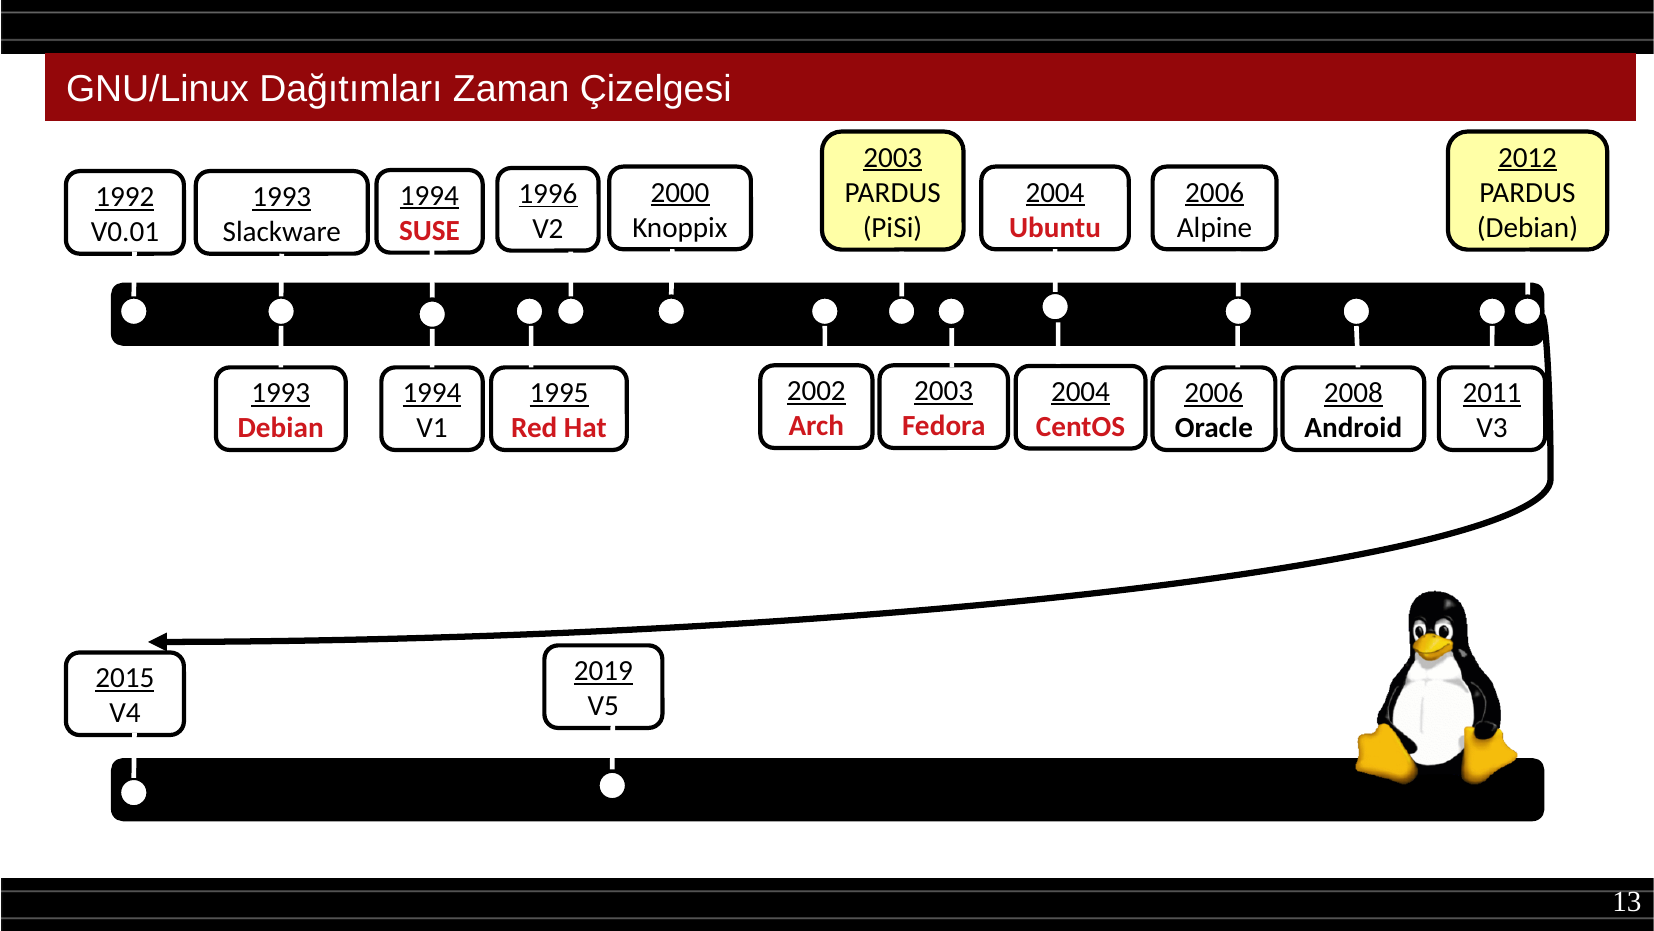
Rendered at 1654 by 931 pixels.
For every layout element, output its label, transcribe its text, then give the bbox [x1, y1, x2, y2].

text_box [113, 760, 1543, 820]
text_box 2002 Arch [760, 365, 873, 448]
text_box 1993 Slackware [195, 171, 368, 254]
text_box 1994 V1 [381, 367, 483, 451]
picture [1350, 585, 1522, 789]
text_box 2004 Ubuntu [981, 166, 1129, 250]
text_box [113, 284, 1543, 344]
text_box 2003 Fedora [879, 365, 1009, 448]
text_box 2006 Oracle [1152, 367, 1276, 451]
text_box 1996 V2 [497, 168, 599, 251]
picture [1, 878, 1654, 931]
text_box 1992 V0.01 [65, 171, 184, 254]
text_box 2012 PARDUS (Debian) [1447, 131, 1608, 250]
text_box 2015 V4 [65, 652, 184, 736]
text_box 2003 PARDUS (PiSi) [821, 131, 964, 250]
picture [1, 0, 1654, 54]
text_box 2004 CentOS [1015, 365, 1146, 449]
text_box 2008 Android [1282, 367, 1425, 451]
text_box 1993 Debian [215, 367, 346, 451]
text_box 2011 V3 [1438, 367, 1546, 451]
text_box 2019 V5 [544, 645, 663, 728]
text_box GNU/Linux Dağıtımları Zaman Çizelgesi [51, 60, 1312, 117]
text_box 2006 Alpine [1152, 166, 1277, 250]
text_box 2000 Knoppix [609, 166, 751, 250]
text_box 1995 Red Hat [491, 367, 627, 451]
text_box 1994 SUSE [376, 170, 483, 253]
